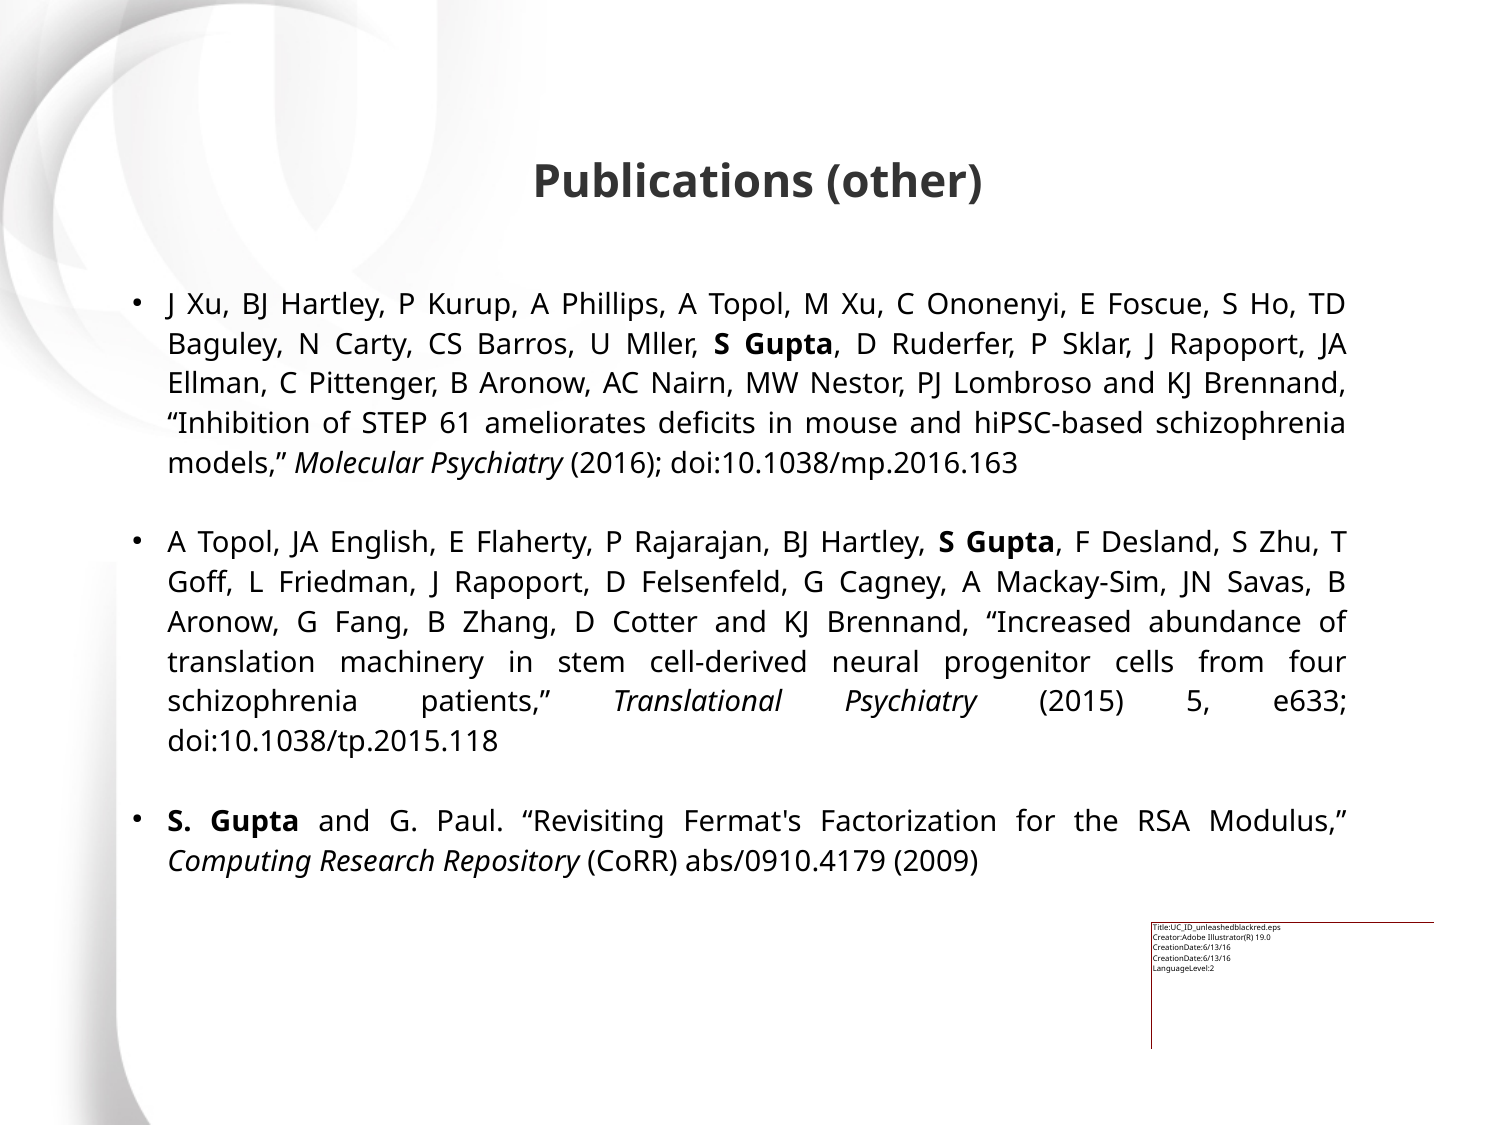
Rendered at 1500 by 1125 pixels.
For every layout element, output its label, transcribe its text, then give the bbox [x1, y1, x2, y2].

title Publications (other) [120, 58, 1395, 300]
picture [0, 0, 1500, 1125]
text_box J Xu, BJ Hartley, P Kurup, A Phillips, A Topol, M Xu, C Ononenyi, E Foscue, S Ho, TD Baguley, N Carty, CS Barros, U Mller, S Gupta, D Ruderfer, P Sklar, J Rapoport, JA Ellman, C Pittenger, B Aronow, AC Nairn, MW Nestor, PJ Lombroso and KJ Brennand, “Inhibition of STEP 61 ameliorates deficits in mouse and hiPSC-based schizophrenia models,” Molecular Psychiatry (2016); doi:10.1038/mp.2016.163 A Topol, JA English, E Flaherty, P Rajarajan, BJ Hartley, S Gupta, F Desland, S Zhu, T Goff, L Friedman, J Rapoport, D Felsenfeld, G Cagney, A Mackay-Sim, JN Savas, B Aronow, G Fang, B Zhang, D Cotter and KJ Brennand, “Increased abundance of translation machinery in stem cell-derived neural progenitor cells from four schizophrenia patients,” Translational Psychiatry (2015) 5, e633; doi:10.1038/tp.2015.118 S. Gupta and G. Paul. “Revisiting Fermat's Factorization for the RSA Modulus,” Computing Research Repository (CoRR) abs/0910.4179 (2009) [117, 275, 1363, 963]
